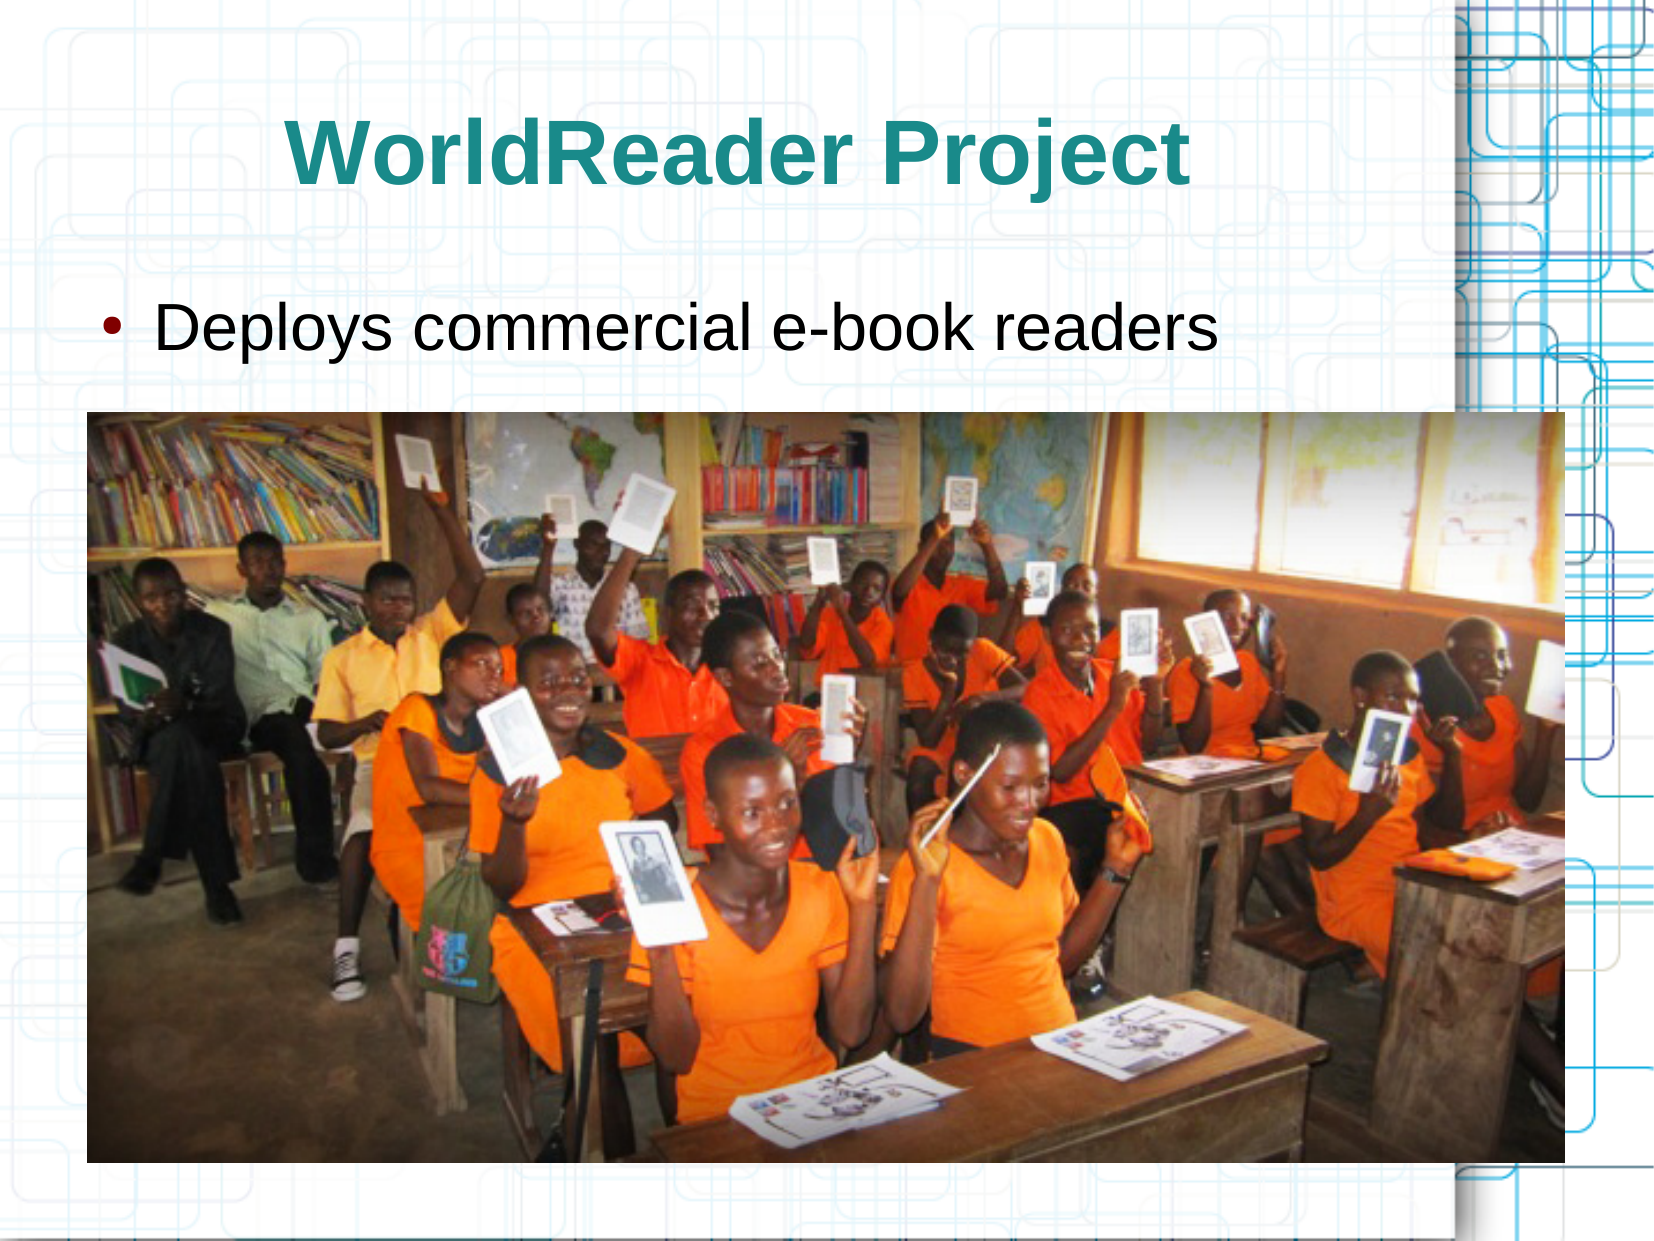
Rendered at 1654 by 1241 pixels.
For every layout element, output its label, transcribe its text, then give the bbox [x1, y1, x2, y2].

title WorldReader Project [59, 56, 1418, 250]
picture [0, 0, 1654, 1241]
list Deploys commercial e-book readers [82, 290, 1418, 1094]
